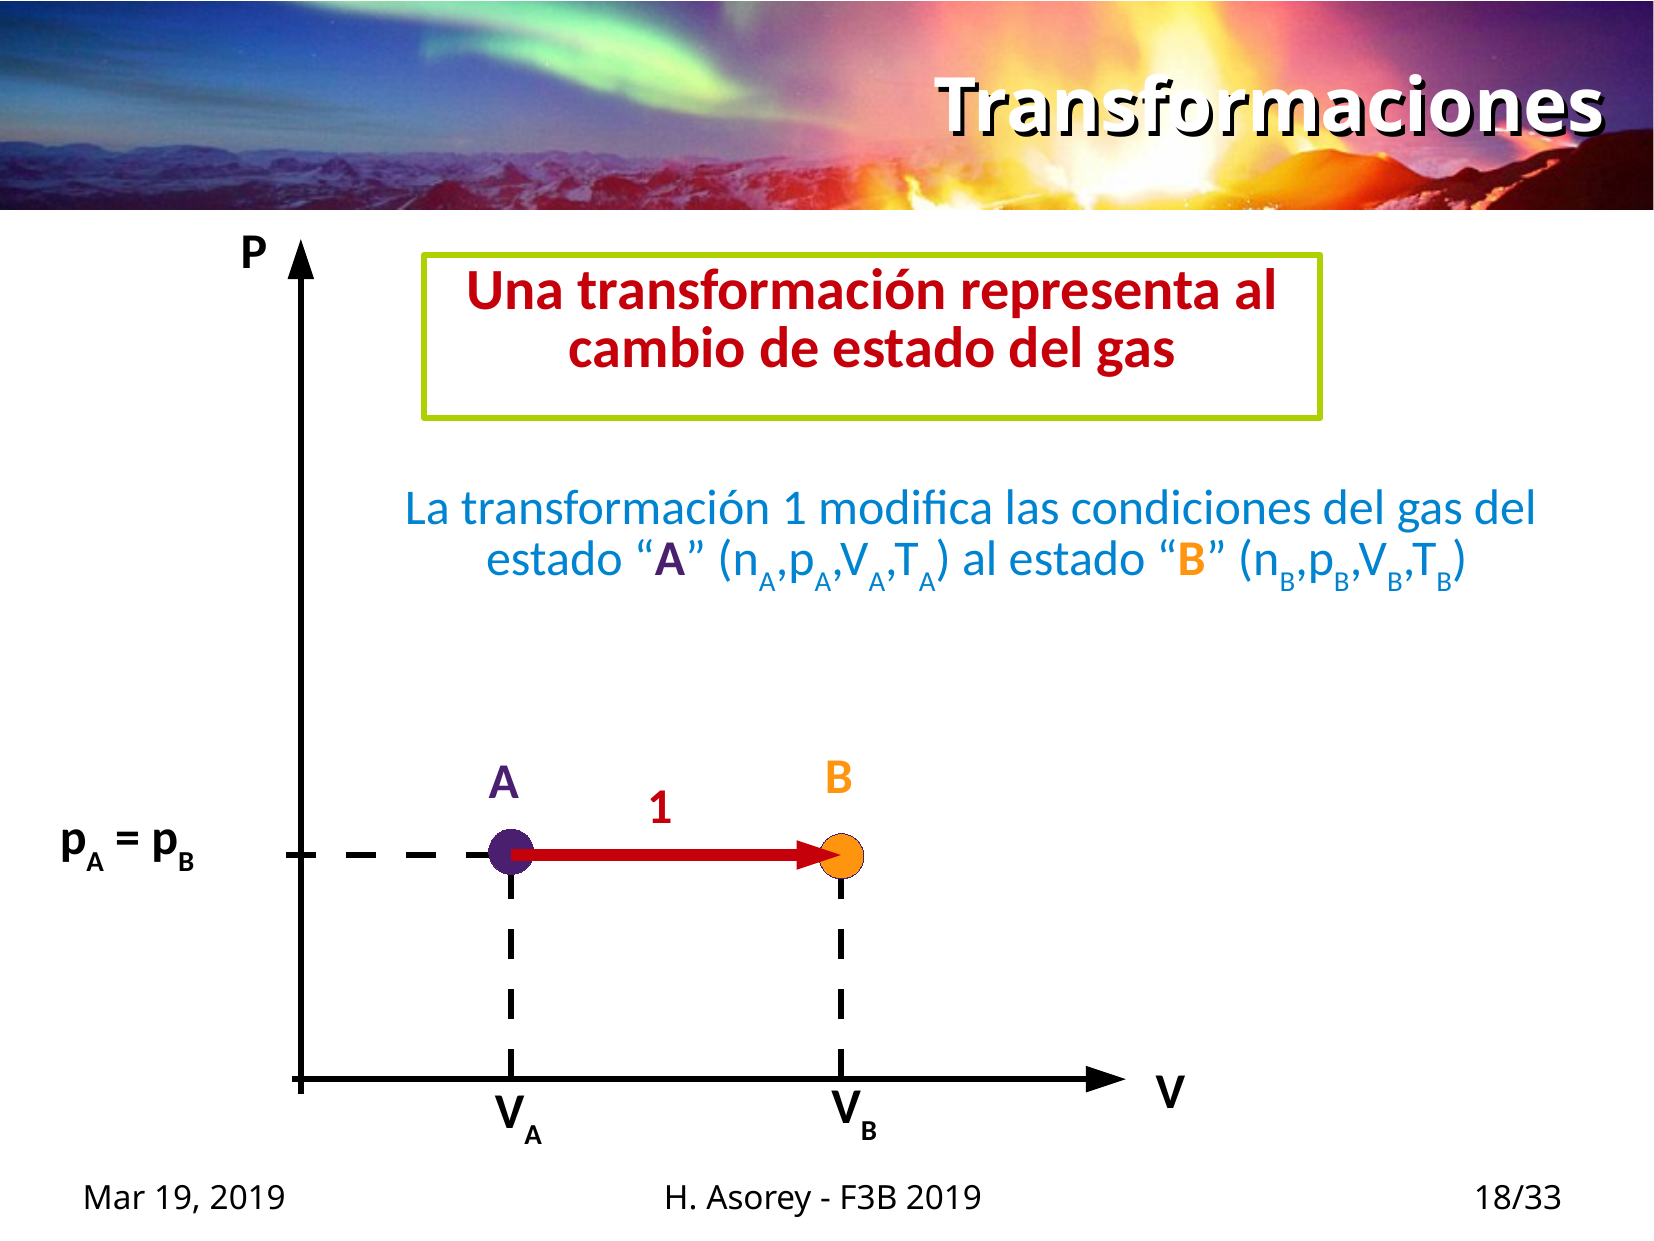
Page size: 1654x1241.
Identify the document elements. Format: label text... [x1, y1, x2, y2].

text_box VB [816, 1079, 892, 1166]
text_box A [473, 753, 534, 830]
text_box P [225, 224, 282, 301]
picture [0, 1, 1654, 210]
text_box V [1140, 1064, 1201, 1141]
text_box pA = pB [45, 810, 210, 897]
text_box VA [480, 1083, 557, 1171]
text_box B [810, 749, 868, 826]
title Transformaciones [45, 15, 1606, 191]
text_box [820, 833, 864, 879]
text_box [488, 829, 534, 875]
text_box Una transformación representa al cambio de estado del gas [424, 255, 1321, 419]
text_box 1 [632, 779, 688, 856]
text_box La transformación 1 modifica las condiciones del gas del estado “A” (nA,pA,VA,TA) al estado “B” (nB,pB,VB,TB) [390, 480, 1569, 628]
